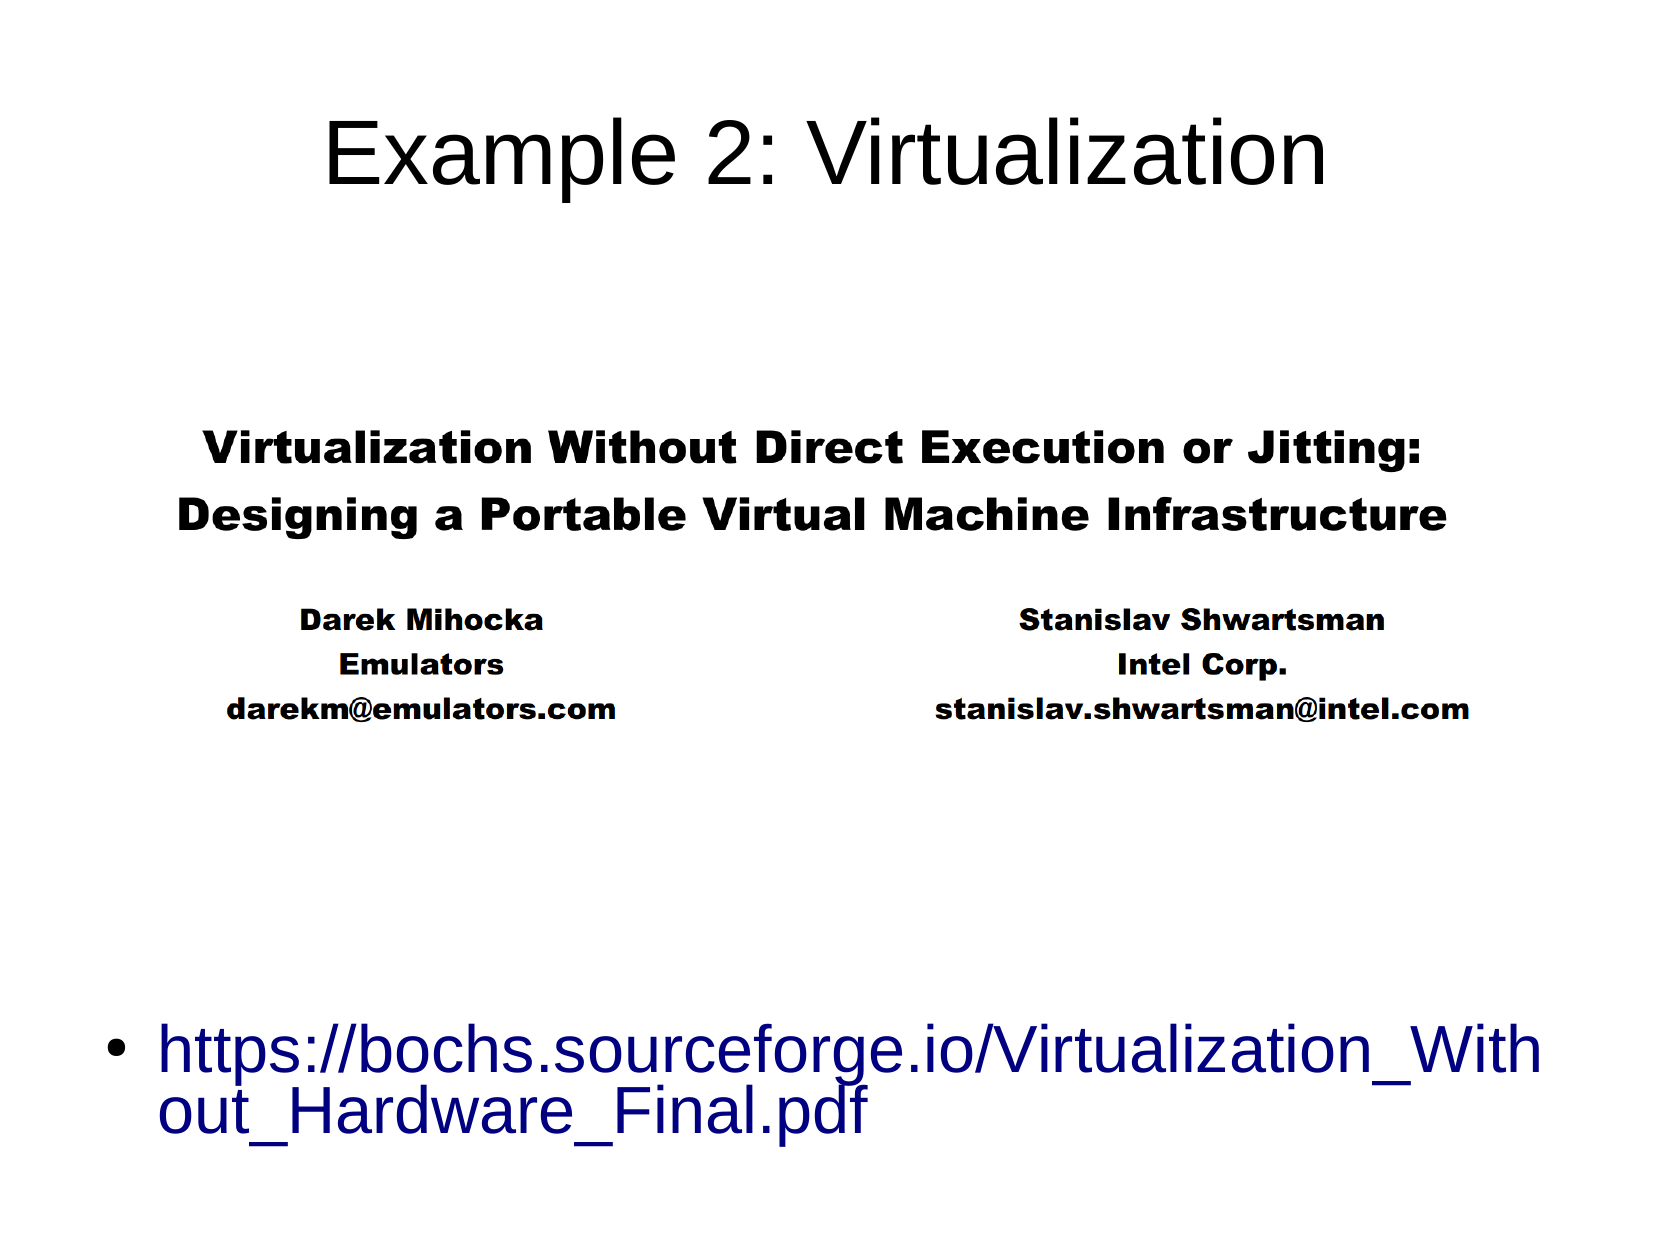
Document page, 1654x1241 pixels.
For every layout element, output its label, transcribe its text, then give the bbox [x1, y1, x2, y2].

picture [112, 342, 1514, 751]
title Example 2: Virtualization [82, 49, 1571, 257]
list https://bochs.sourceforge.io/Virtualization_Without_Hardware_Final.pdf [86, 1012, 1576, 1160]
